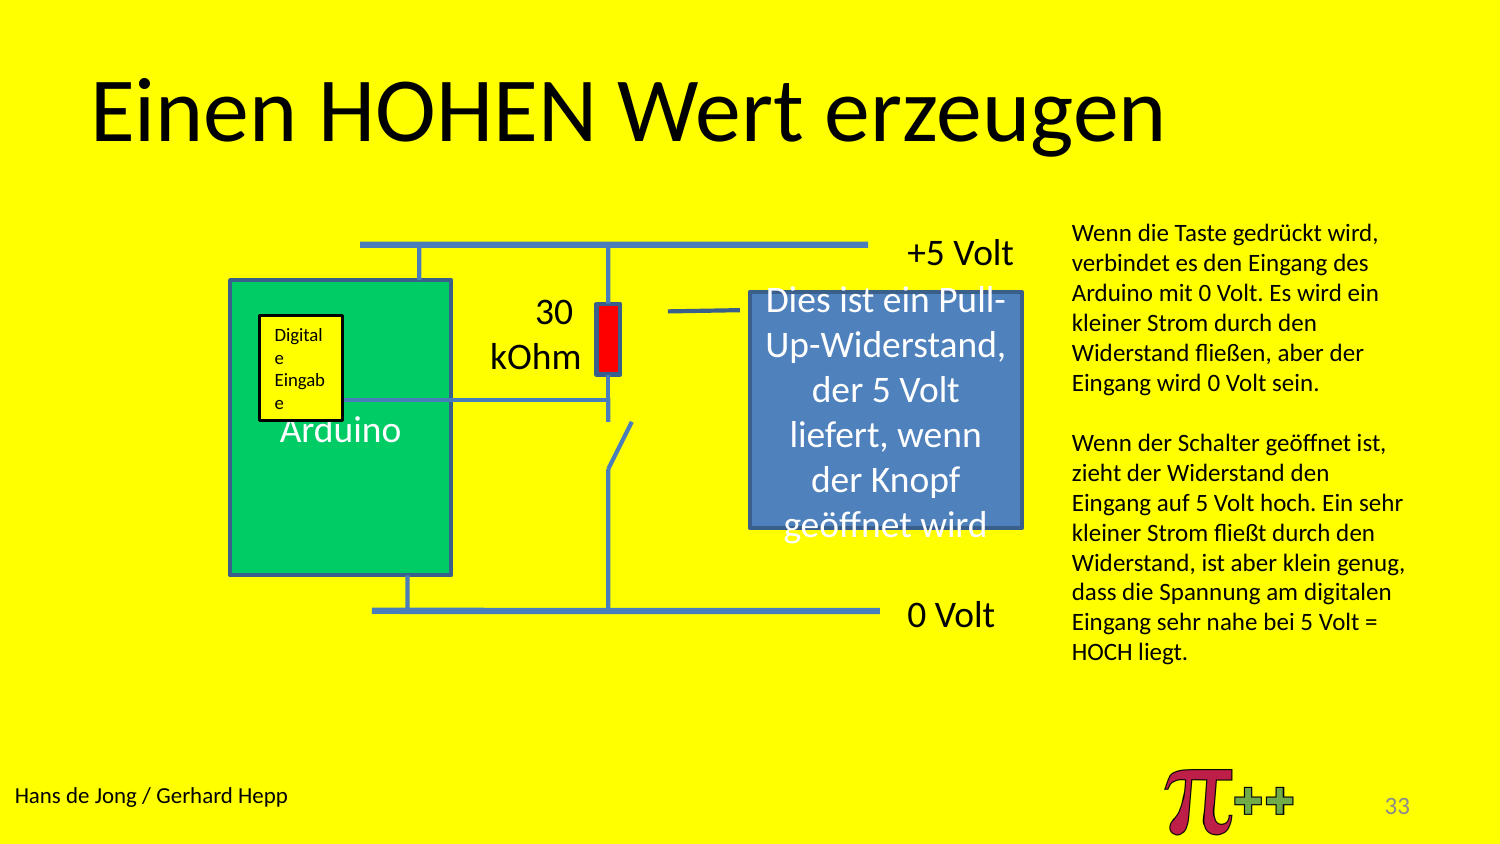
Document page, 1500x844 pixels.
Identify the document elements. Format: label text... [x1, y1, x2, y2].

text_box Wenn die Taste gedrückt wird, verbindet es den Eingang des Arduino mit 0 Volt. Es wird ein kleiner Strom durch den Widerstand fließen, aber der Eingang wird 0 Volt sein. Wenn der Schalter geöffnet ist, zieht der Widerstand den Eingang auf 5 Volt hoch. Ein sehr kleiner Strom fließt durch den Widerstand, ist aber klein genug, dass die Spannung am digitalen Eingang sehr nahe bei 5 Volt = HOCH liegt. [1057, 209, 1424, 674]
text_box Dies ist ein Pull-Up-Widerstand, der 5 Volt liefert, wenn der Knopf geöffnet wird [750, 292, 1022, 528]
text_box Digitale Eingabe [259, 315, 343, 421]
text_box +5 Volt [892, 220, 1030, 281]
text_box [597, 303, 621, 375]
text_box Arduino [230, 280, 452, 576]
picture [1163, 768, 1294, 836]
text_box <getal> [1340, 782, 1425, 827]
text_box 30 kOhm [454, 280, 597, 385]
text_box 0 Volt [892, 582, 1011, 643]
title Einen HOHEN Wert erzeugen [75, 0, 1425, 210]
